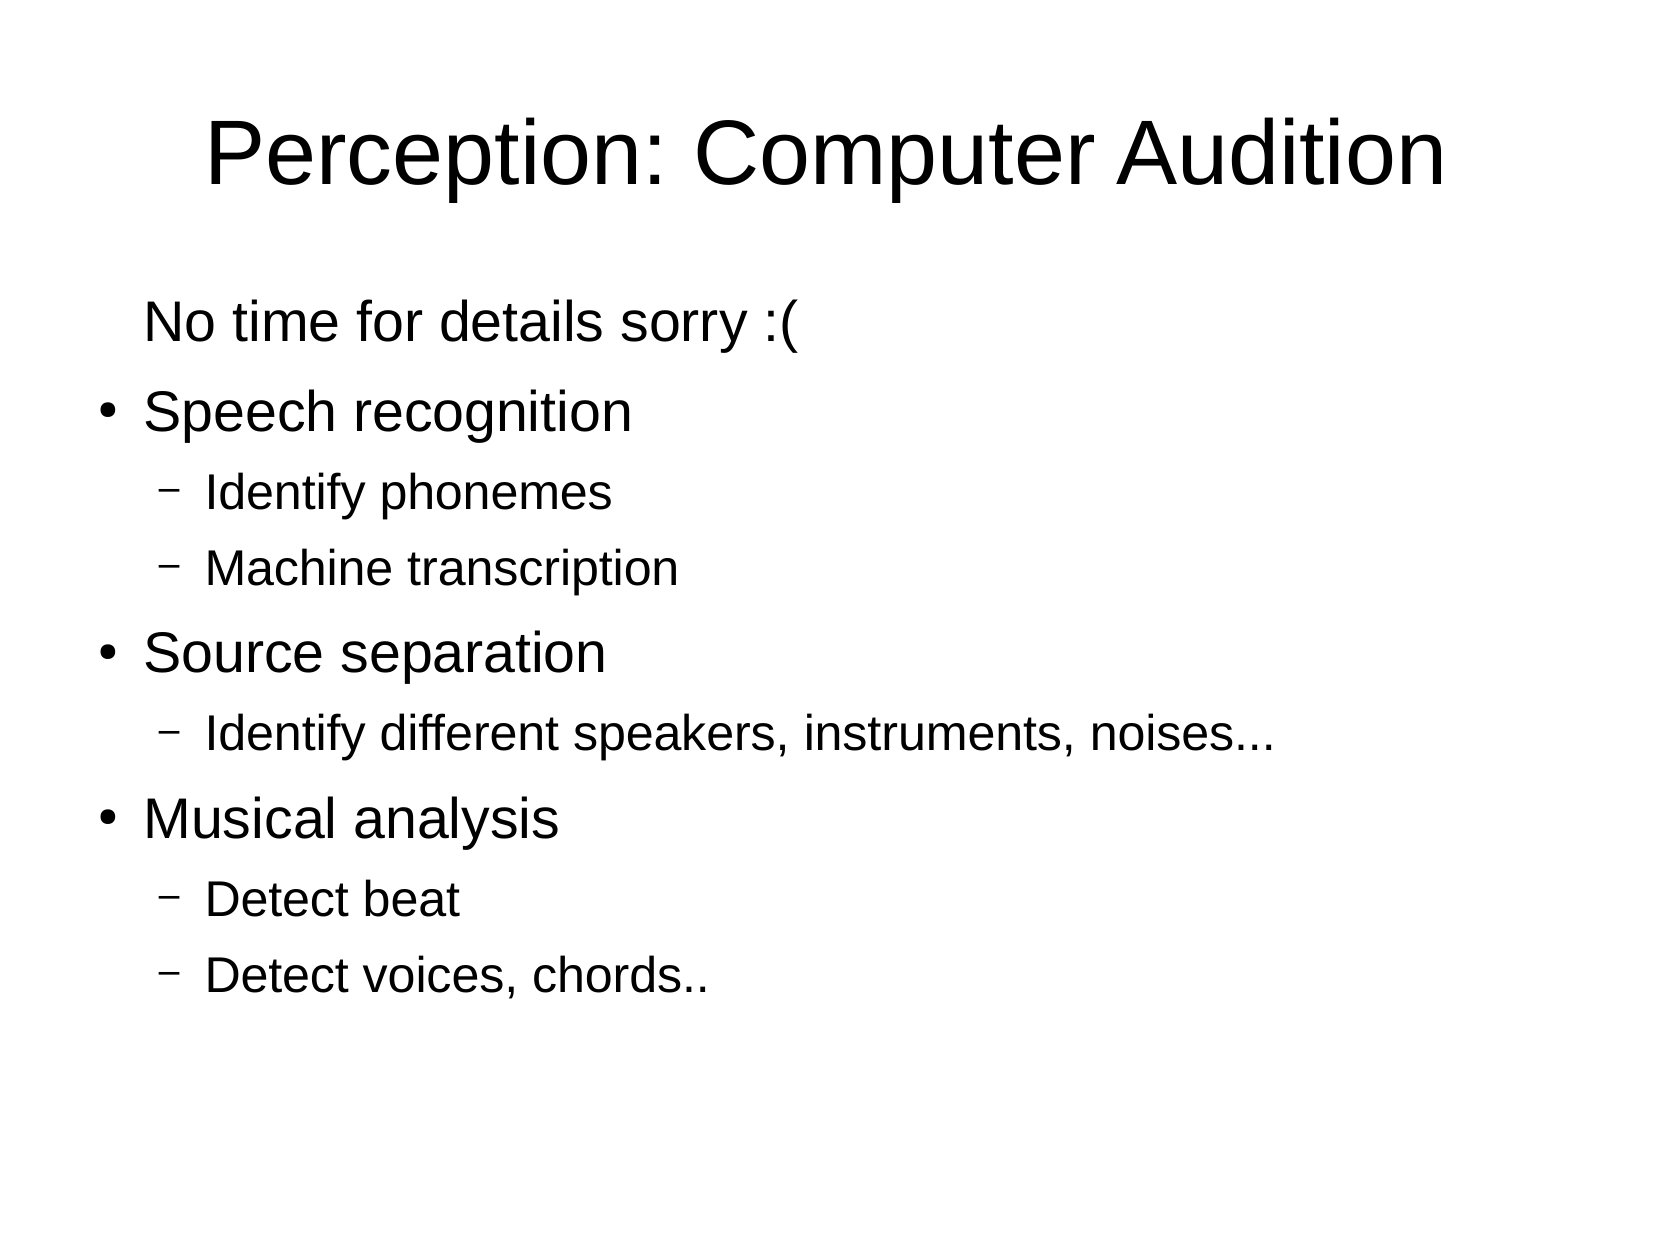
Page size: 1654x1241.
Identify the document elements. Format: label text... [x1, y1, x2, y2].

title Perception: Computer Audition [82, 49, 1571, 257]
list No time for details sorry :( Speech recognition Identify phonemes Machine transcription Source separation Identify different speakers, instruments, noises... Musical analysis Detect beat Detect voices, chords.. [82, 290, 1571, 1010]
